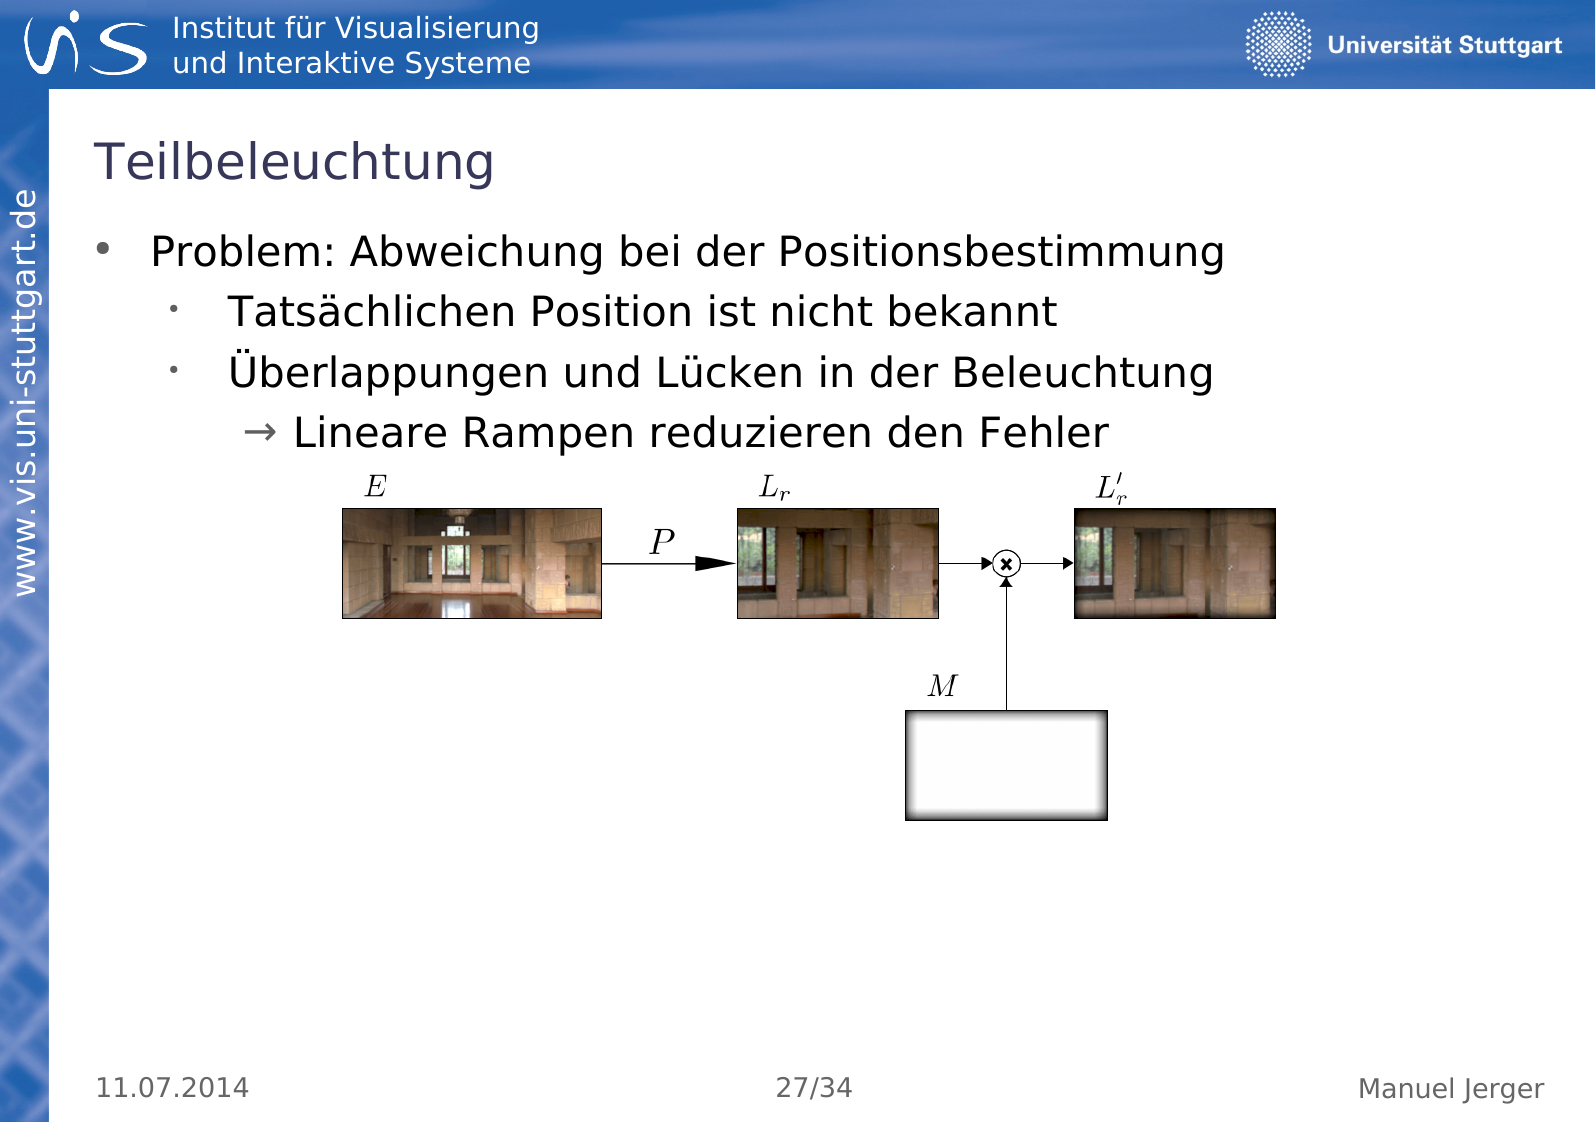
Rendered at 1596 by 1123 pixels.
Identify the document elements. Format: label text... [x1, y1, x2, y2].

picture [0, 0, 49, 1122]
list Problem: Abweichung bei der Positionsbestimmung Tatsächlichen Position ist nicht bekannt Überlappungen und Lücken in der Beleuchtung Lineare Rampen reduzieren den Fehler [94, 224, 1548, 1052]
picture [24, 0, 1596, 89]
title Teilbeleuchtung [94, 117, 1534, 201]
picture [342, 472, 1276, 827]
